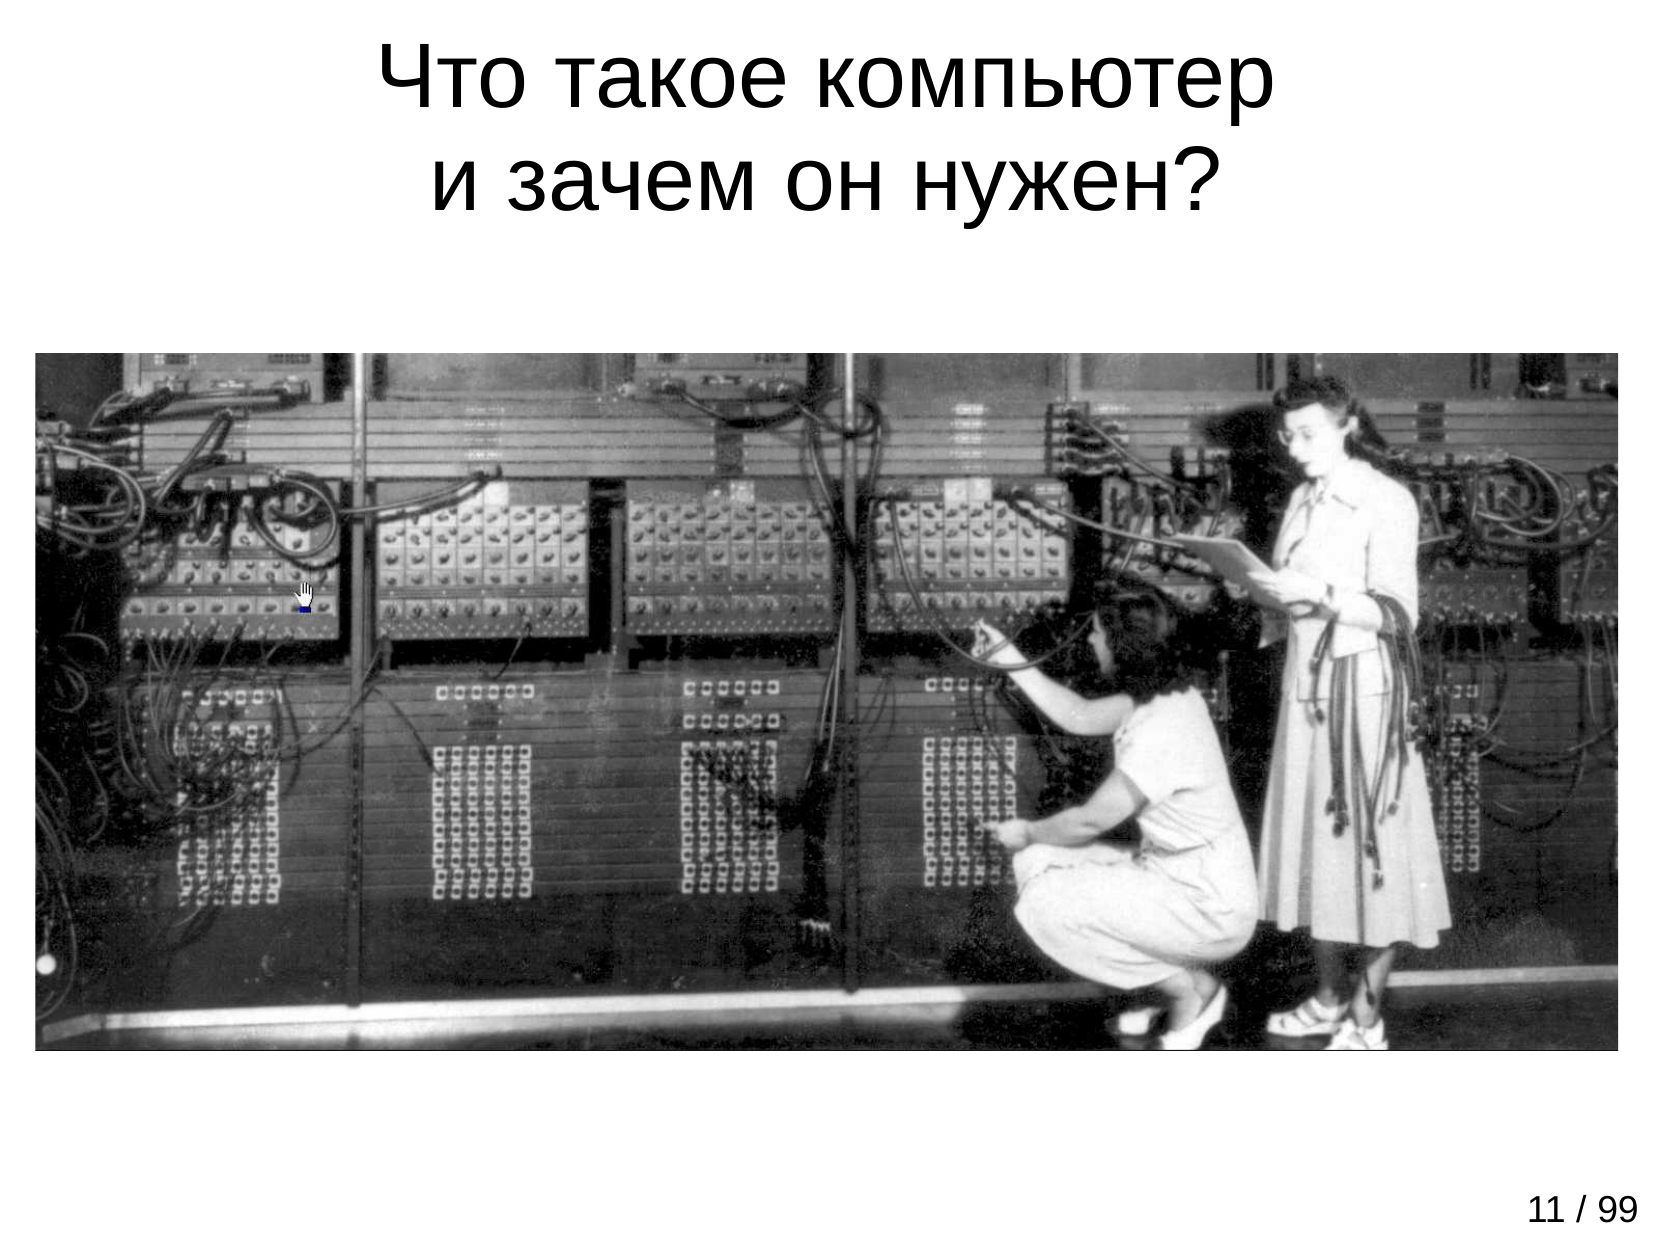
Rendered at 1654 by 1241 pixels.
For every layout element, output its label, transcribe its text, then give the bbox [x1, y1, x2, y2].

text_box <number> / 99 [1380, 1181, 1654, 1238]
picture [35, 353, 1619, 1052]
title Что такое компьютер и зачем он нужен? [82, 23, 1571, 231]
